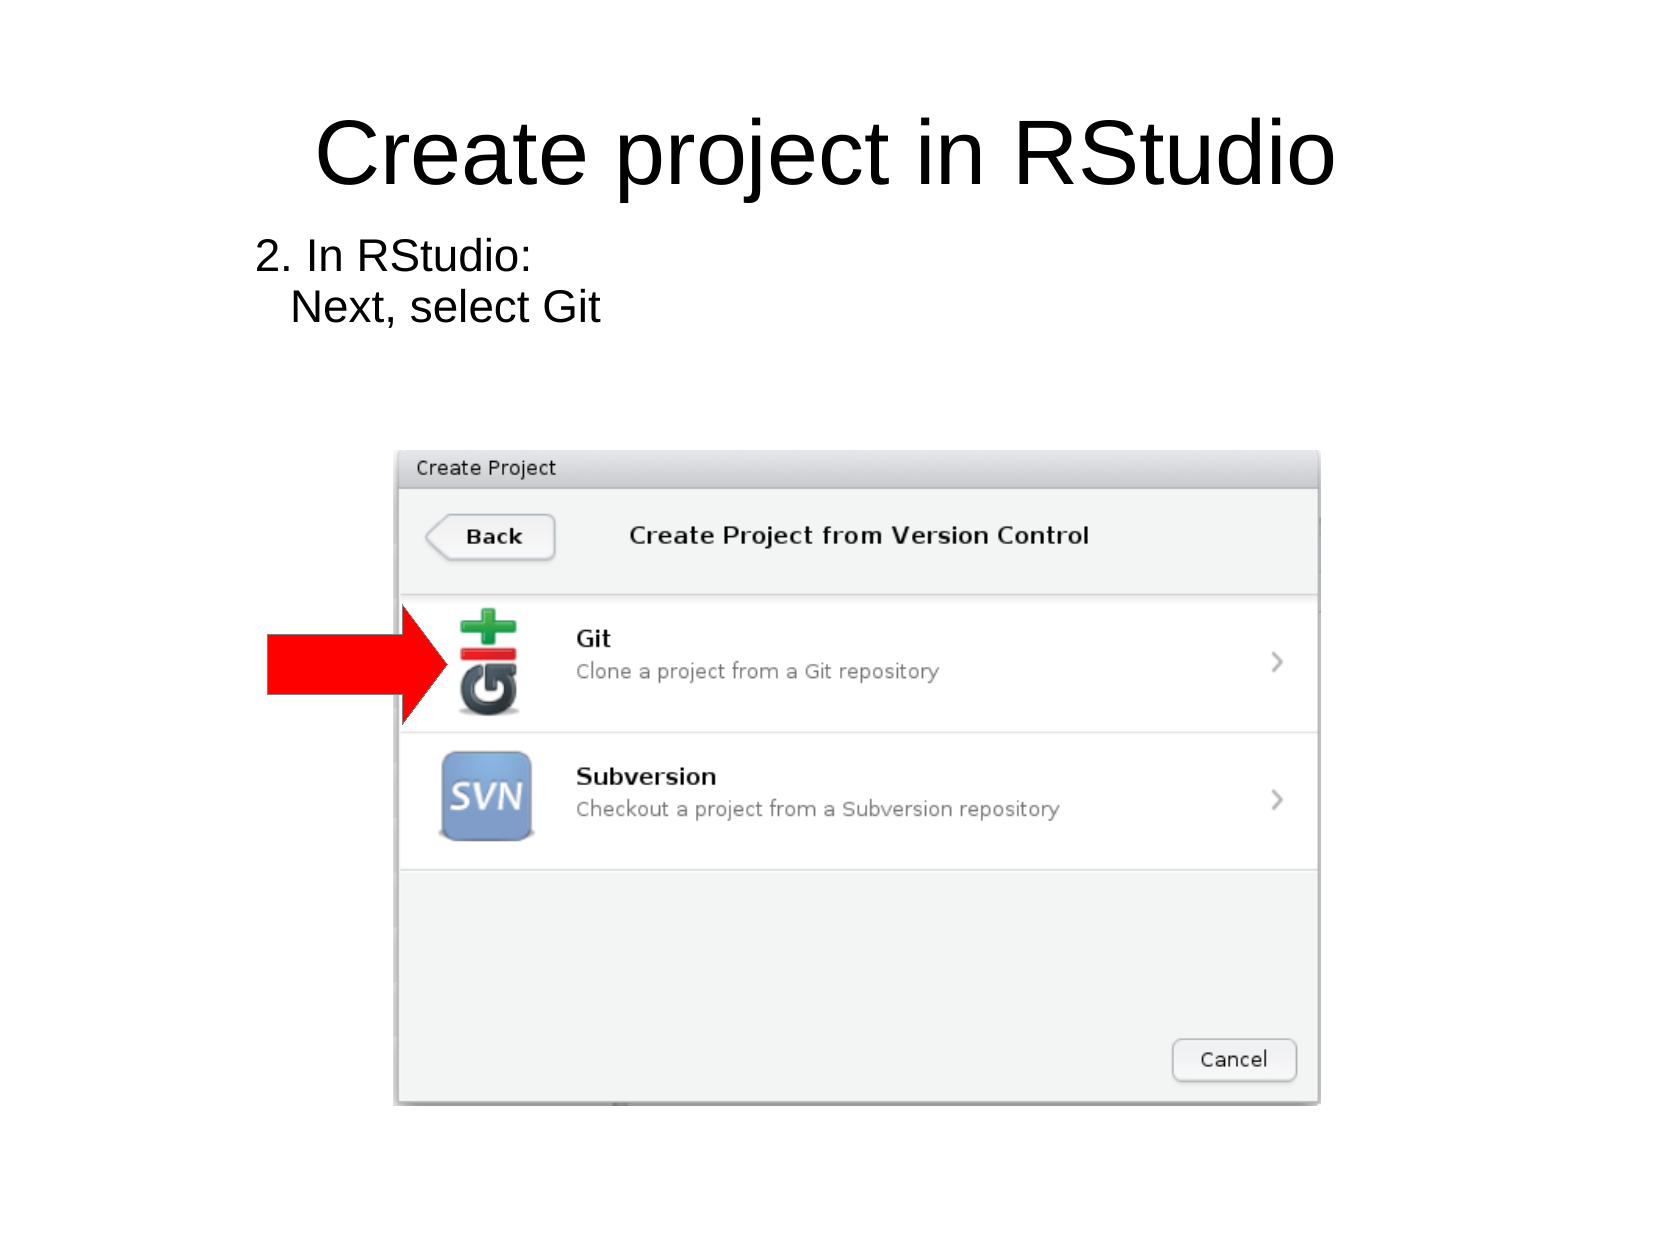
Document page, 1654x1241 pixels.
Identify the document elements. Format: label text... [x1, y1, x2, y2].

title Create project in RStudio [82, 49, 1571, 257]
text_box 2. In RStudio: Next, select Git [240, 222, 617, 341]
picture [393, 450, 1321, 1106]
text_box [267, 604, 448, 725]
